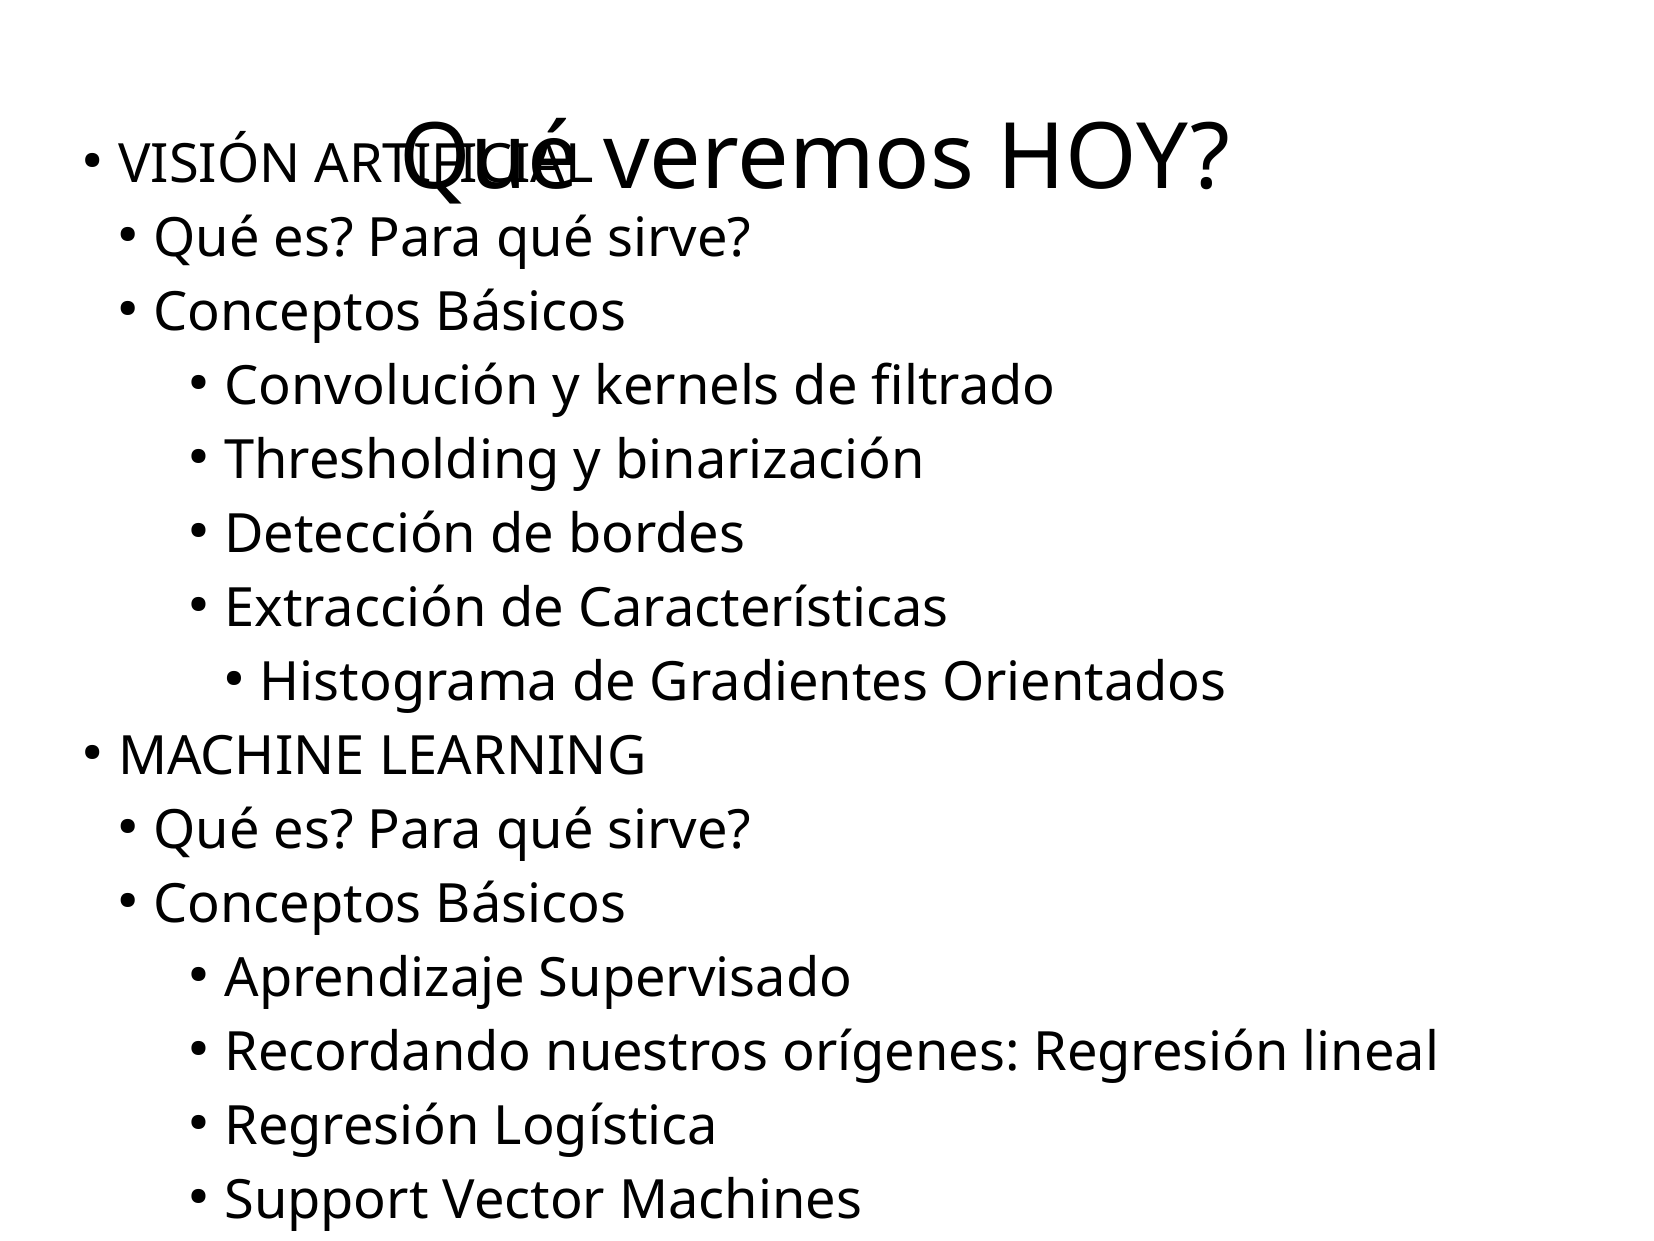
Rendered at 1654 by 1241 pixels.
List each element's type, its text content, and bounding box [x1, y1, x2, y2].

subtitle VISIÓN ARTIFICIAL Qué es? Para qué sirve? Conceptos Básicos Convolución y kernels de filtrado Thresholding y binarización Detección de bordes Extracción de Características Histograma de Gradientes Orientados MACHINE LEARNING Qué es? Para qué sirve? Conceptos Básicos Aprendizaje Supervisado Recordando nuestros orígenes: Regresión lineal Regresión Logística Support Vector Machines [82, 225, 1571, 1134]
title Qué veremos HOY? [82, 49, 1571, 225]
